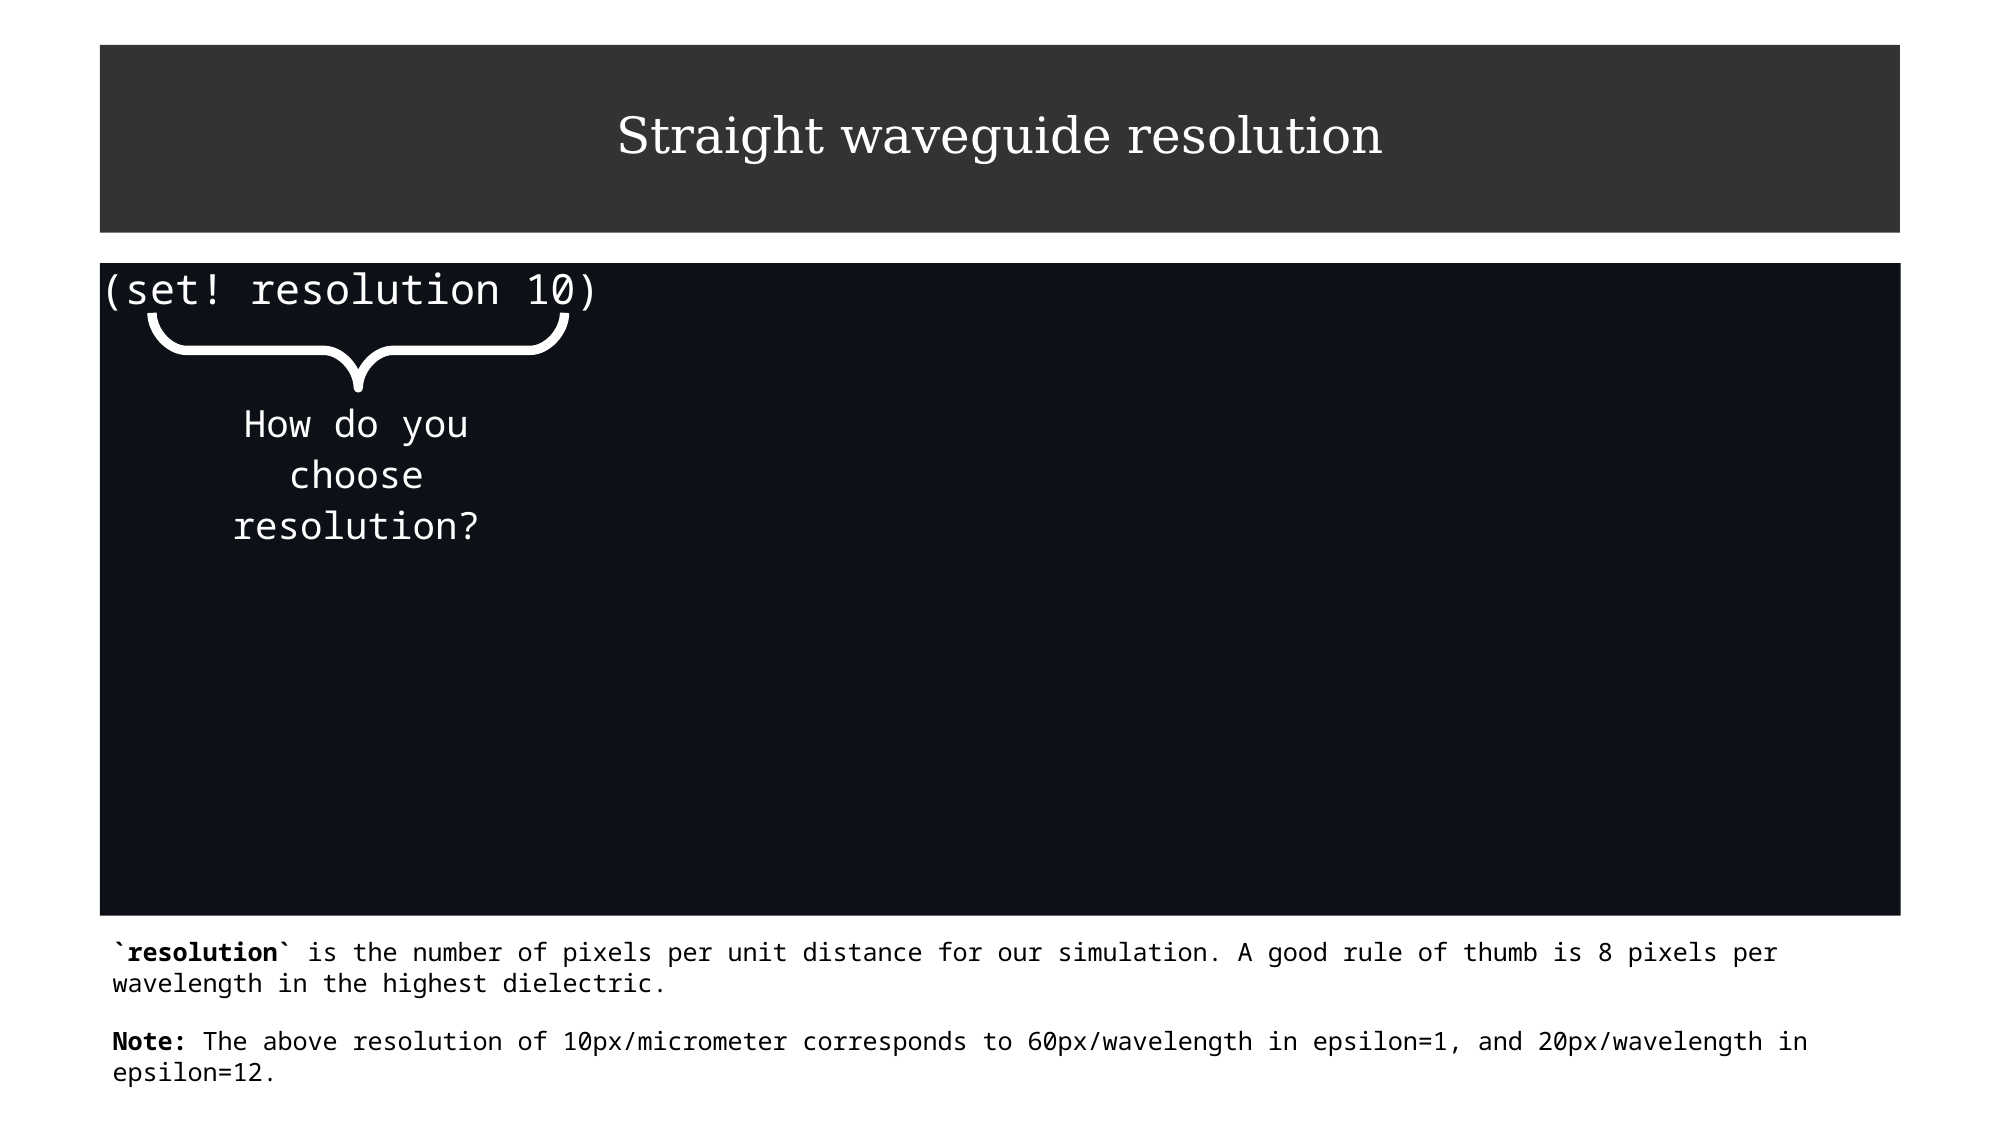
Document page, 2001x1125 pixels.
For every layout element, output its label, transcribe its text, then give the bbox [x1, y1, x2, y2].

title Straight waveguide resolution [99, 44, 1900, 233]
text_box How do you choose resolution? [152, 390, 561, 548]
list (set! resolution 10) [99, 263, 1901, 916]
list `resolution` is the number of pixels per unit distance for our simulation. A good rule of thumb is 8 pixels per wavelength in the highest dielectric. Note: The above resolution of 10px/micrometer corresponds to 60px/wavelength in epsilon=1, and 20px/wavelength in epsilon=12. [112, 937, 1876, 1088]
